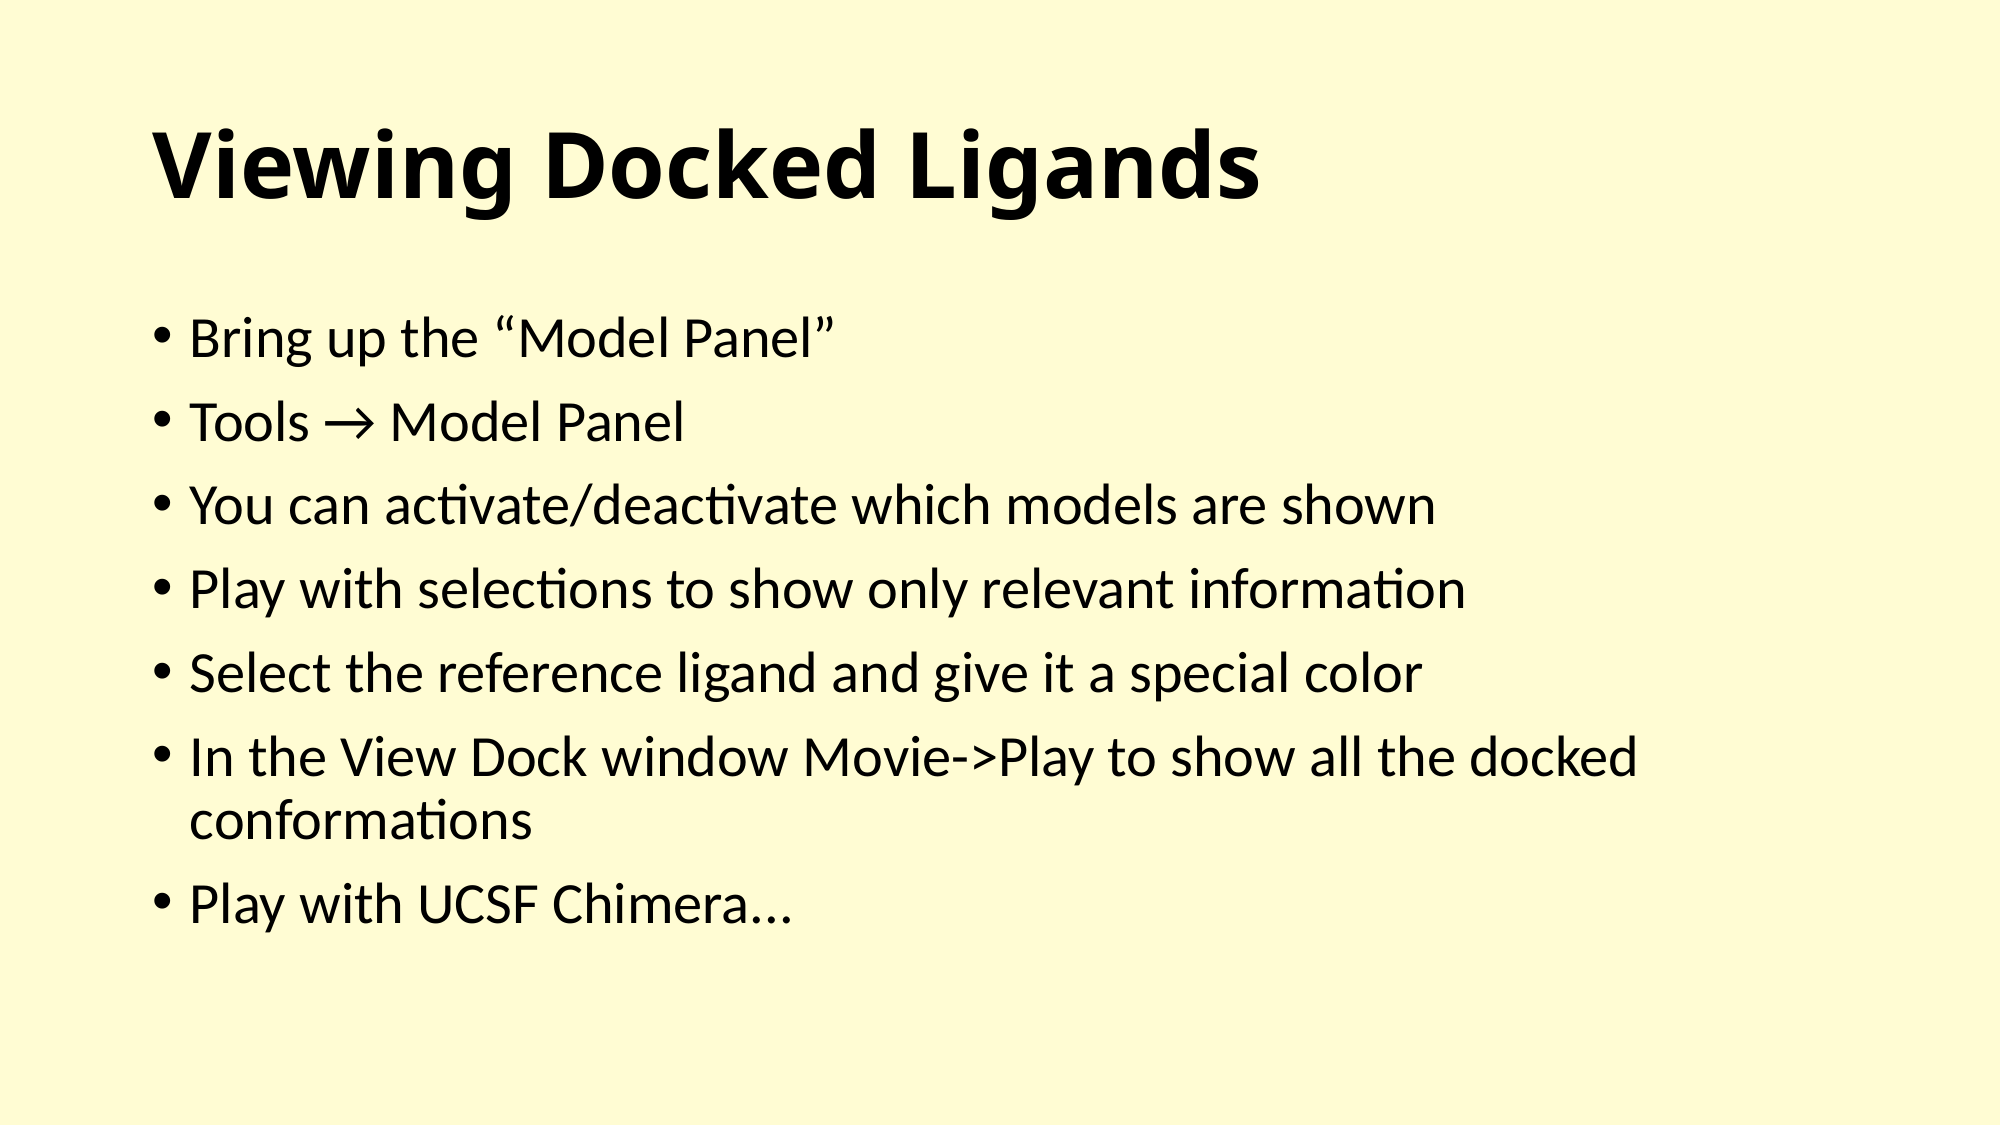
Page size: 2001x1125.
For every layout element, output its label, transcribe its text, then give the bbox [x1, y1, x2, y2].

title Viewing Docked Ligands [137, 59, 1863, 278]
list Bring up the “Model Panel” Tools → Model Panel You can activate/deactivate which models are shown Play with selections to show only relevant information Select the reference ligand and give it a special color In the View Dock window Movie->Play to show all the docked conformations Play with UCSF Chimera... [137, 299, 1863, 1014]
